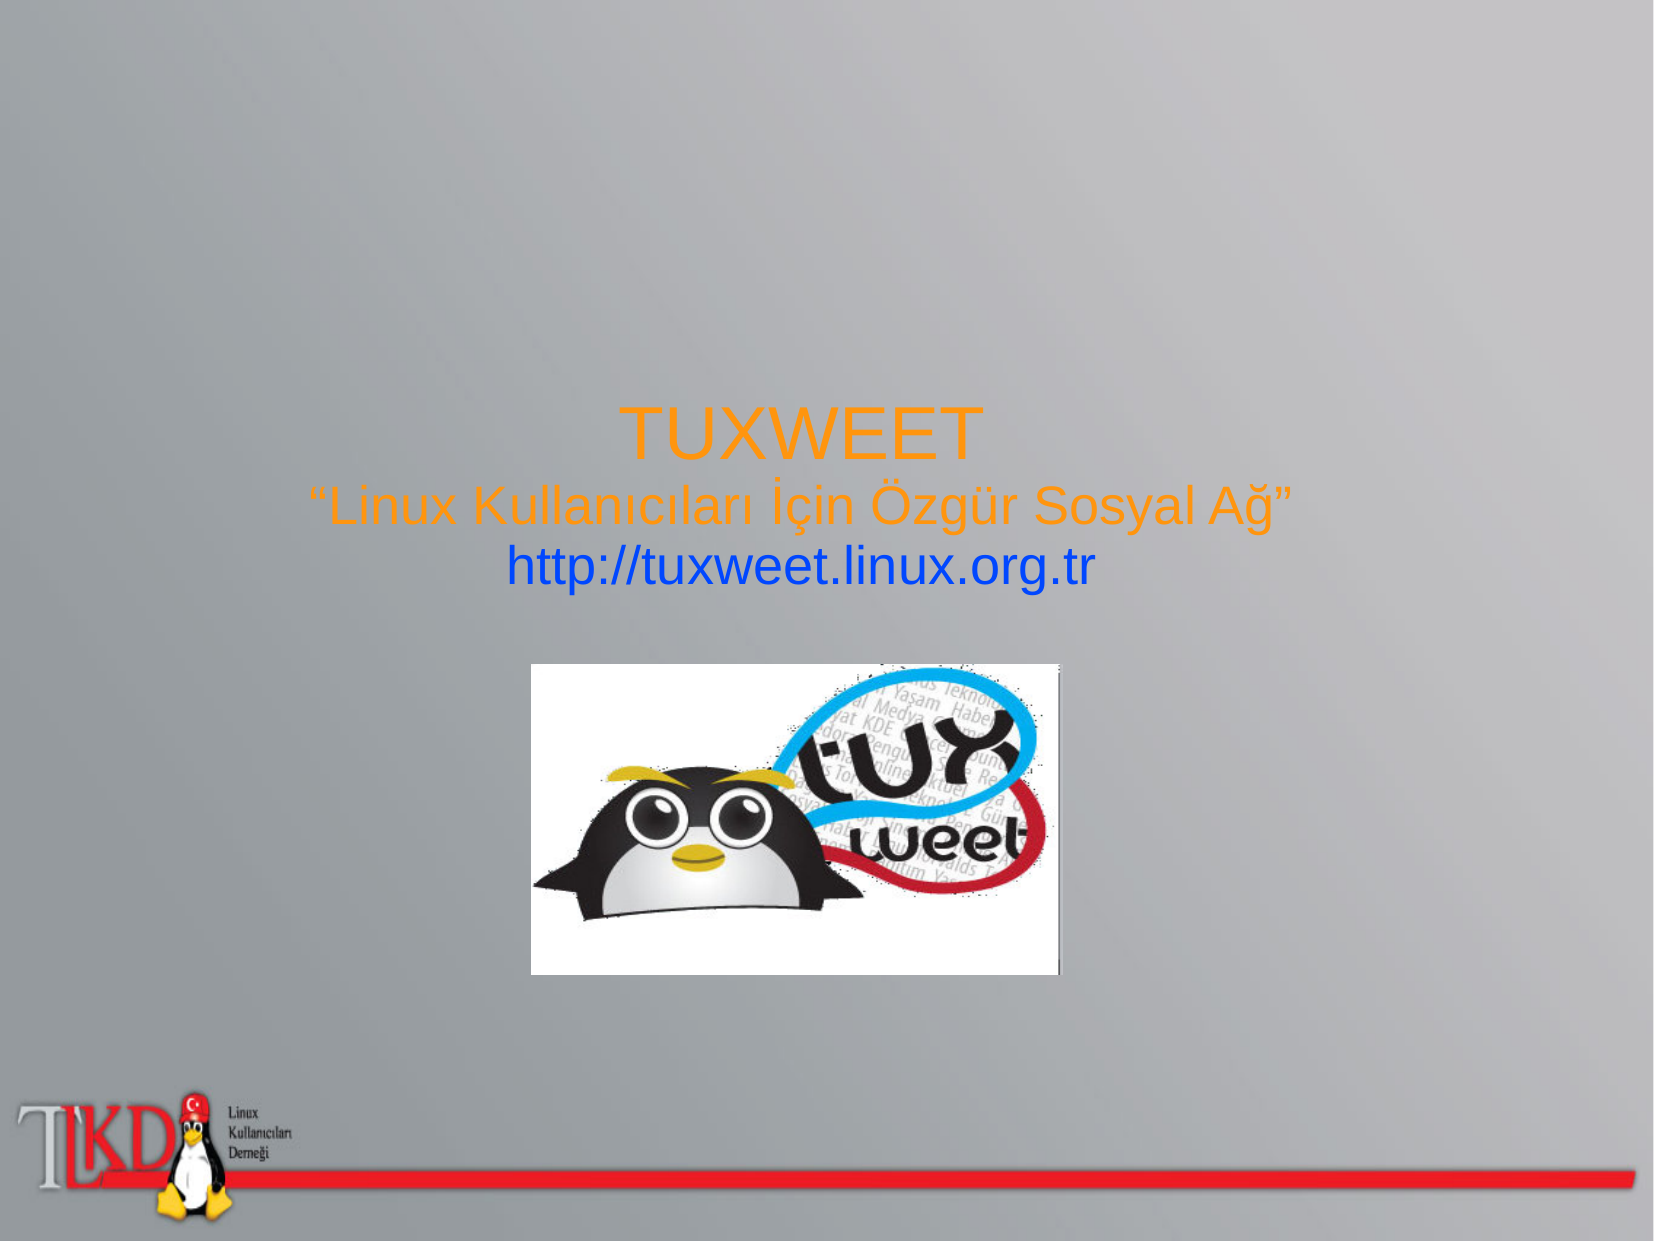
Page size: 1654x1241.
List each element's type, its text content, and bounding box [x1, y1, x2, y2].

picture [0, 0, 1654, 1241]
text_box TUXWEET “Linux Kullanıcıları İçin Özgür Sosyal Ağ” http://tuxweet.linux.org.tr [295, 383, 1388, 621]
